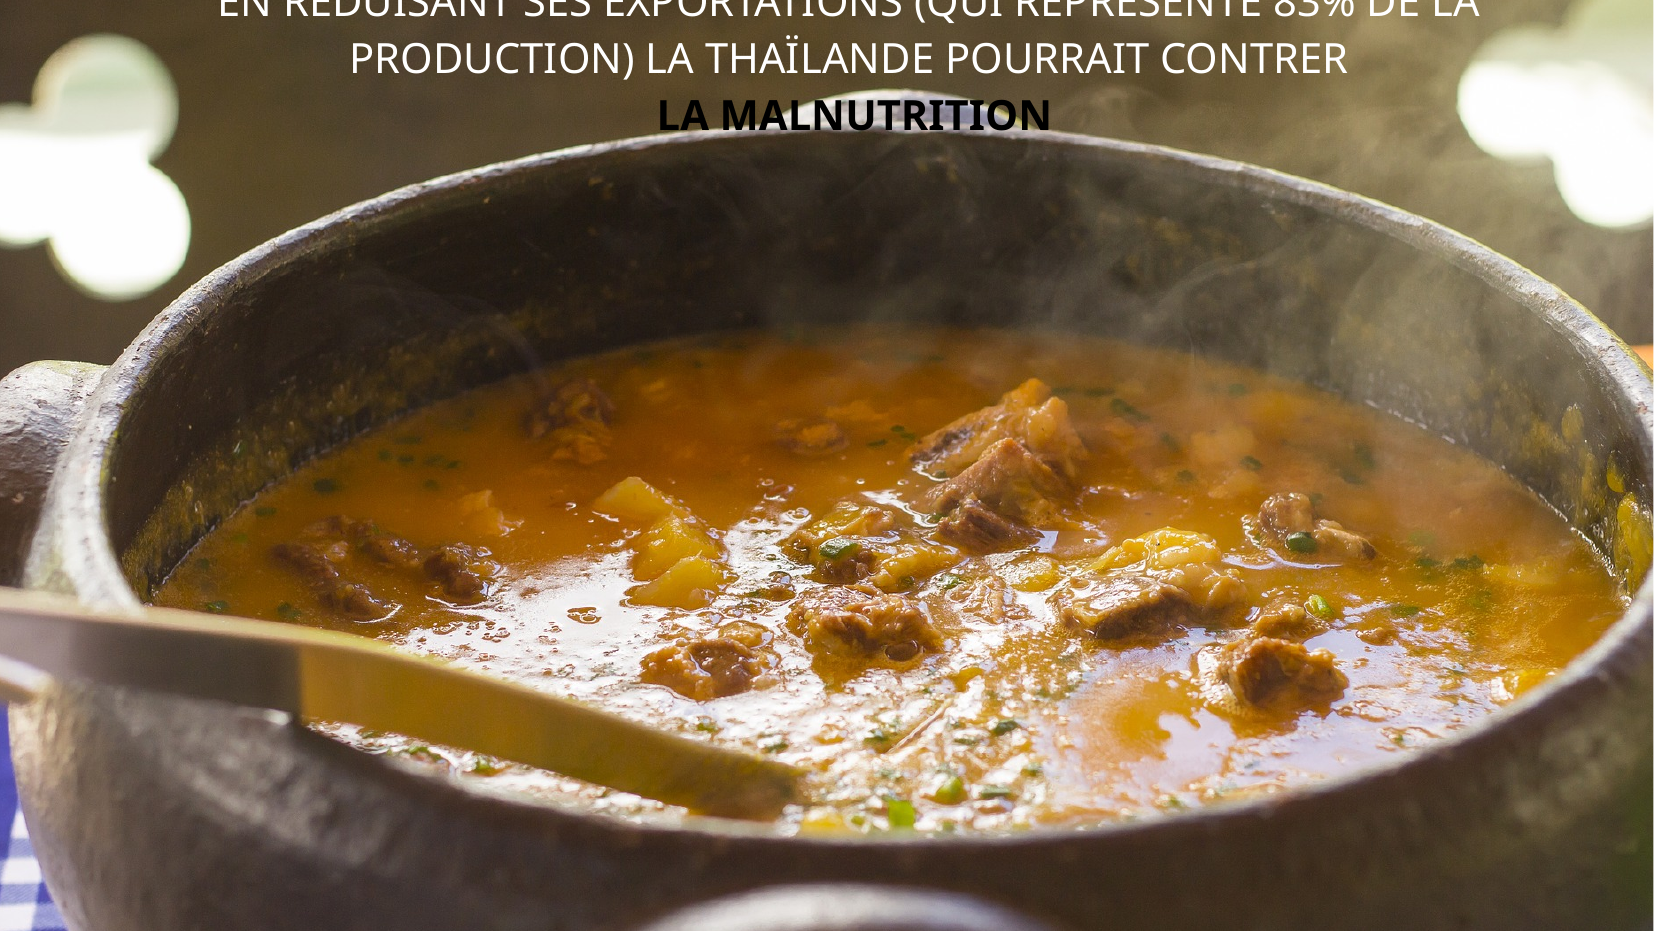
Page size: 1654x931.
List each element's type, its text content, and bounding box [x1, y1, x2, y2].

title EN RÉDUISANT SES EXPORTATIONS (QUI REPRÉSENTE 83% DE LA PRODUCTION) LA THAÏLANDE POURRAIT CONTRER LA MALNUTRITION [105, 0, 1594, 136]
picture [0, 0, 1654, 931]
